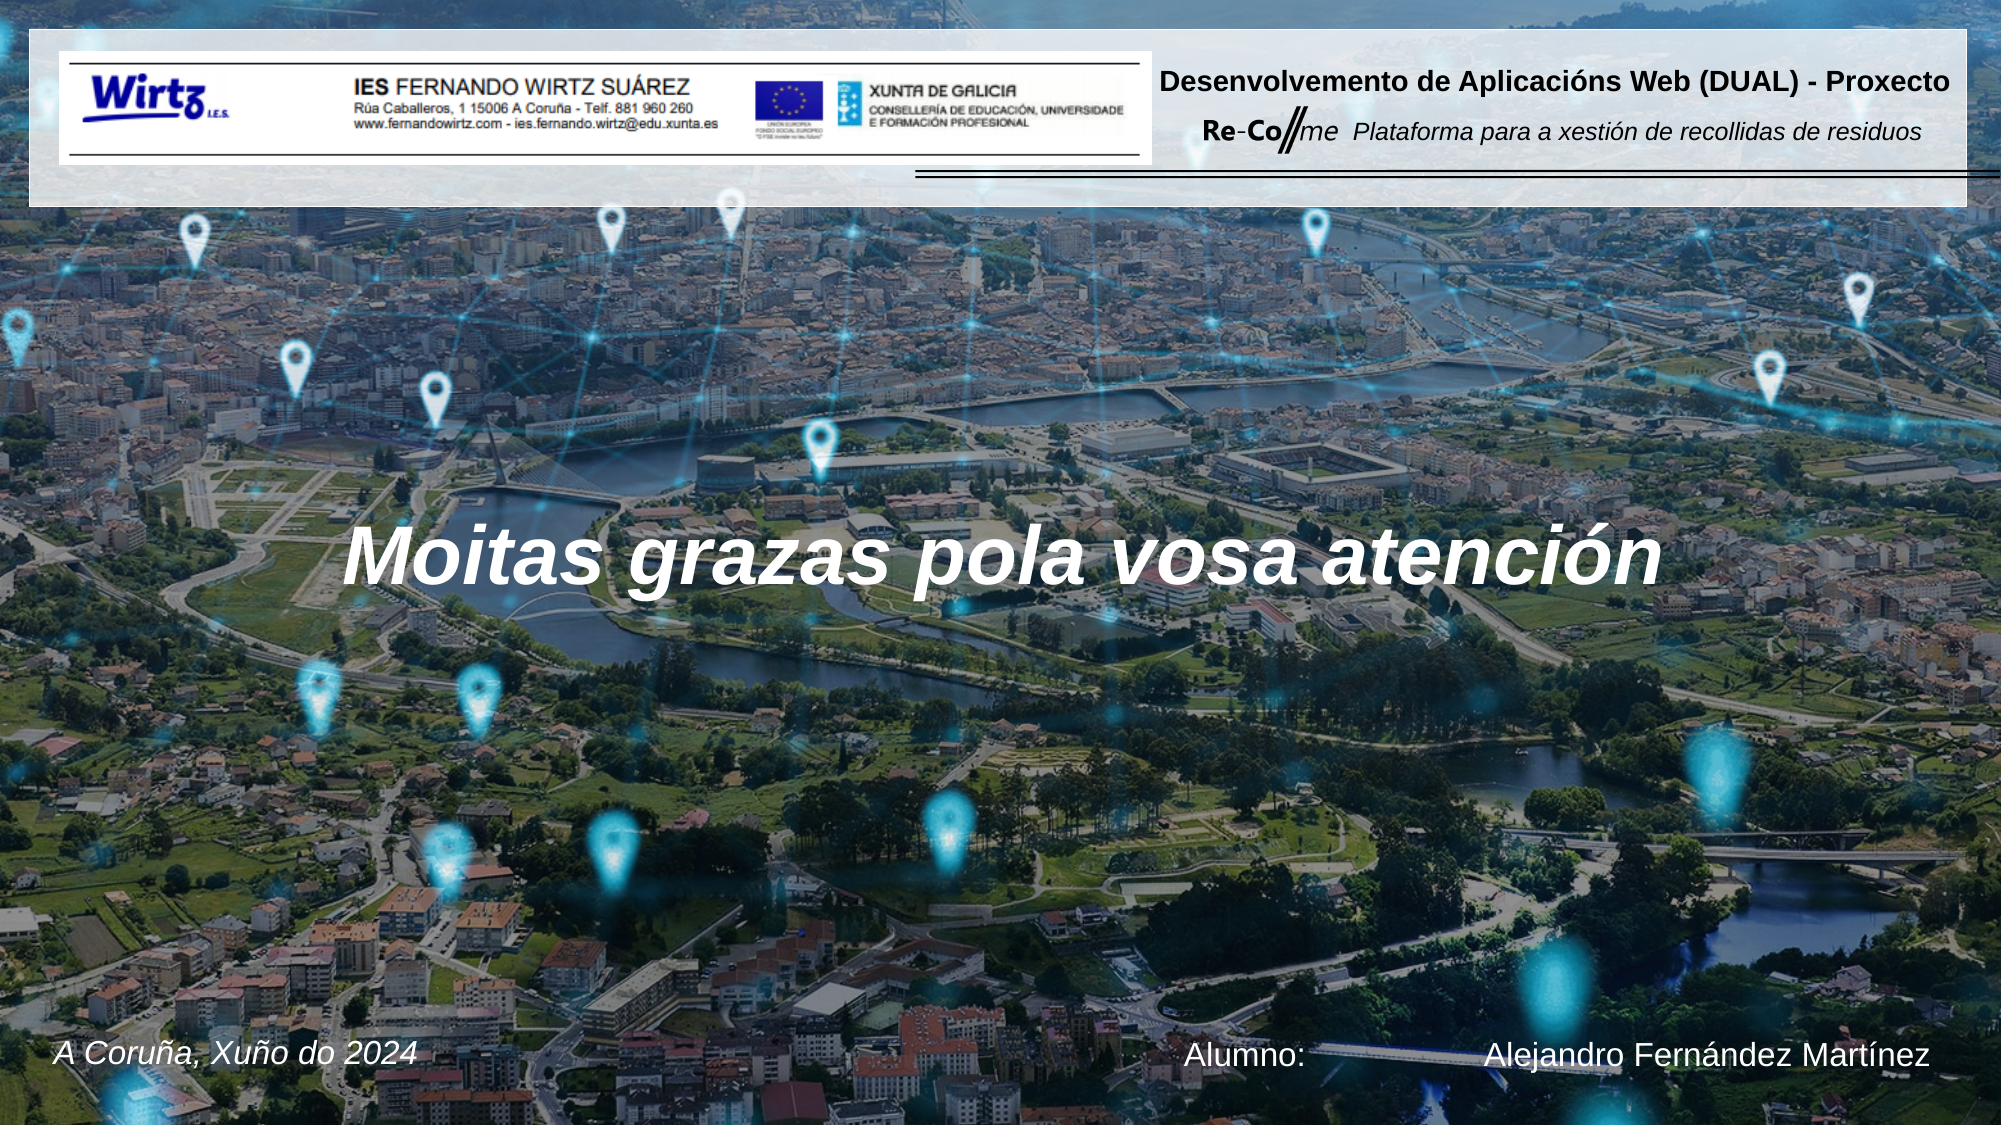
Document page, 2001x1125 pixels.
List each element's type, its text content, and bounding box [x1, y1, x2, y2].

text_box [29, 29, 1967, 207]
text_box A Coruña, Xuño do 2024 [29, 974, 443, 1125]
subtitle Desenvolvemento de Aplicacións Web (DUAL) - Proxecto Plataforma para a xestión de recollidas de residuos [915, 59, 1967, 167]
picture [0, 0, 2001, 1125]
text_box Alumno: Alejandro Fernández Martínez [1169, 1025, 1955, 1081]
text_box Moitas grazas pola vosa atención [0, 501, 2000, 1125]
